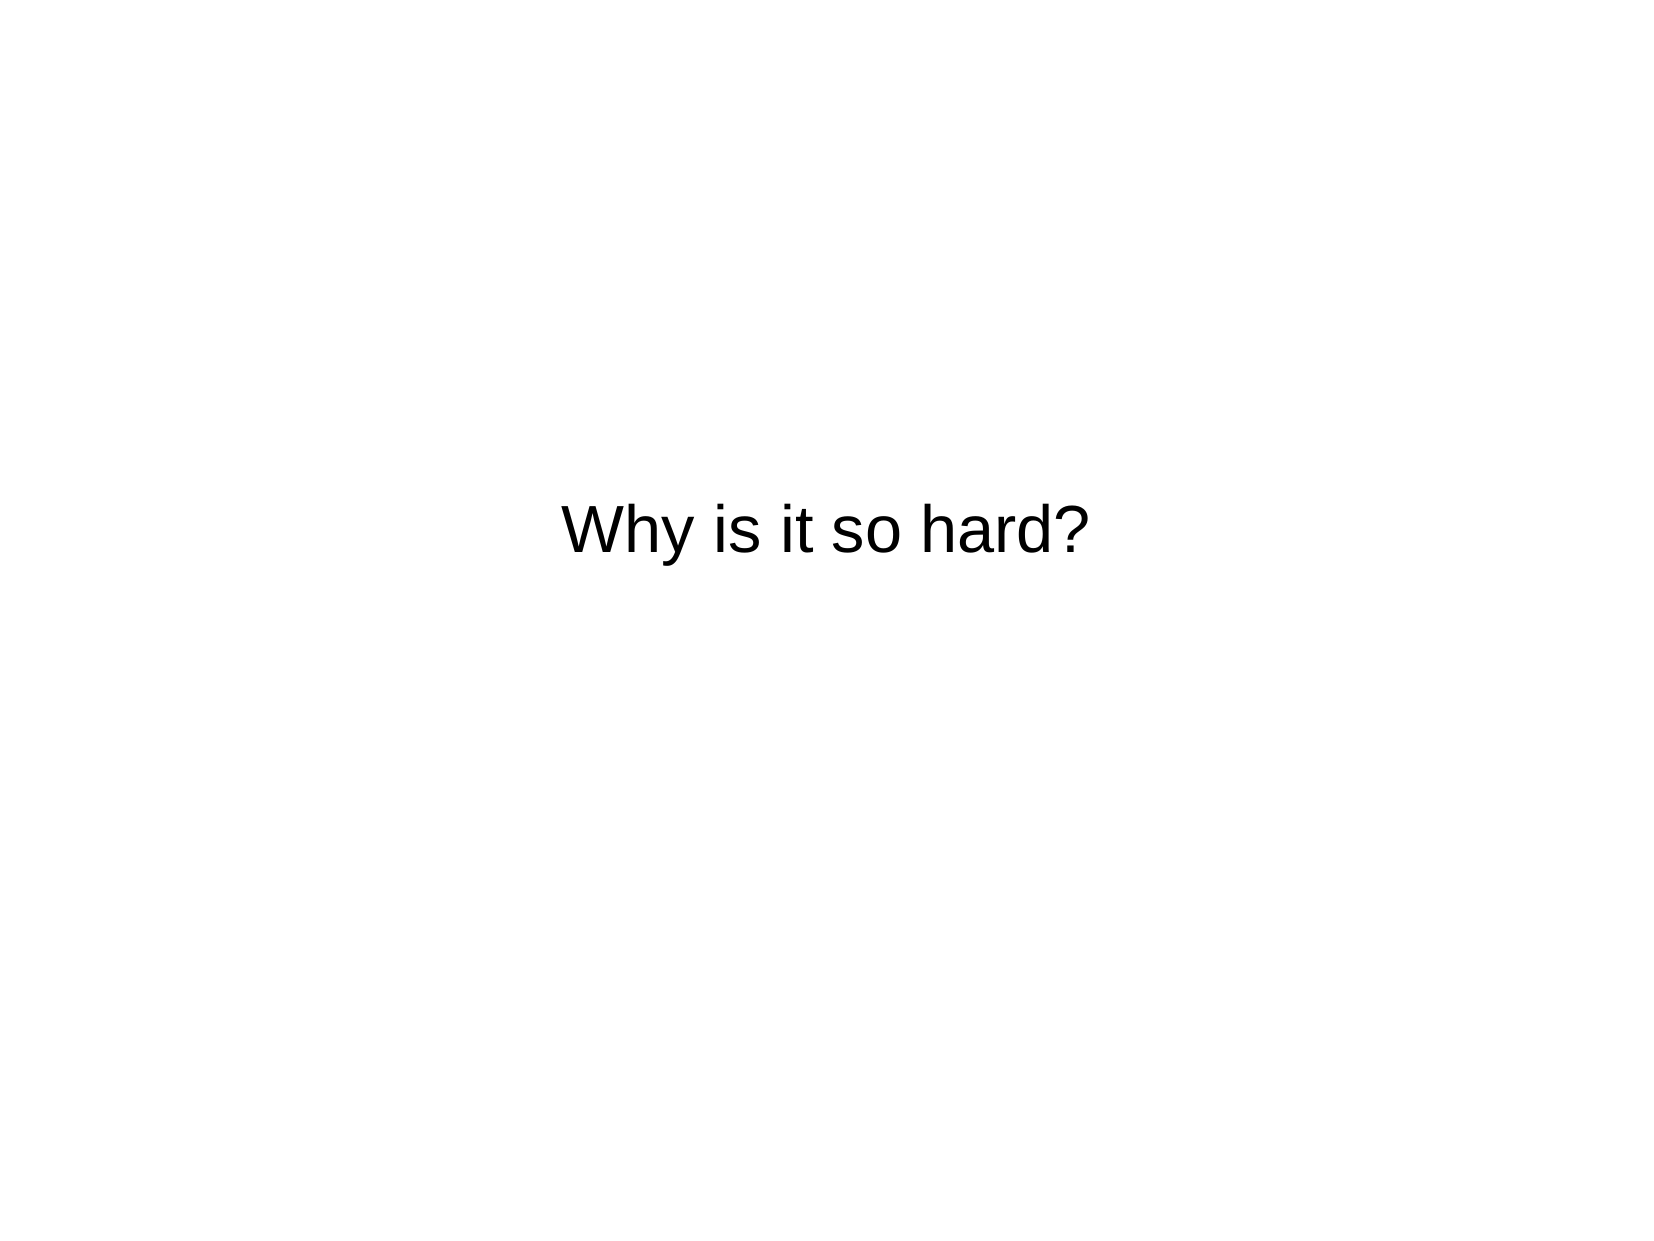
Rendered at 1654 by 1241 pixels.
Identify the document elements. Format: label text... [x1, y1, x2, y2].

subtitle Why is it so hard? [82, 49, 1571, 1010]
